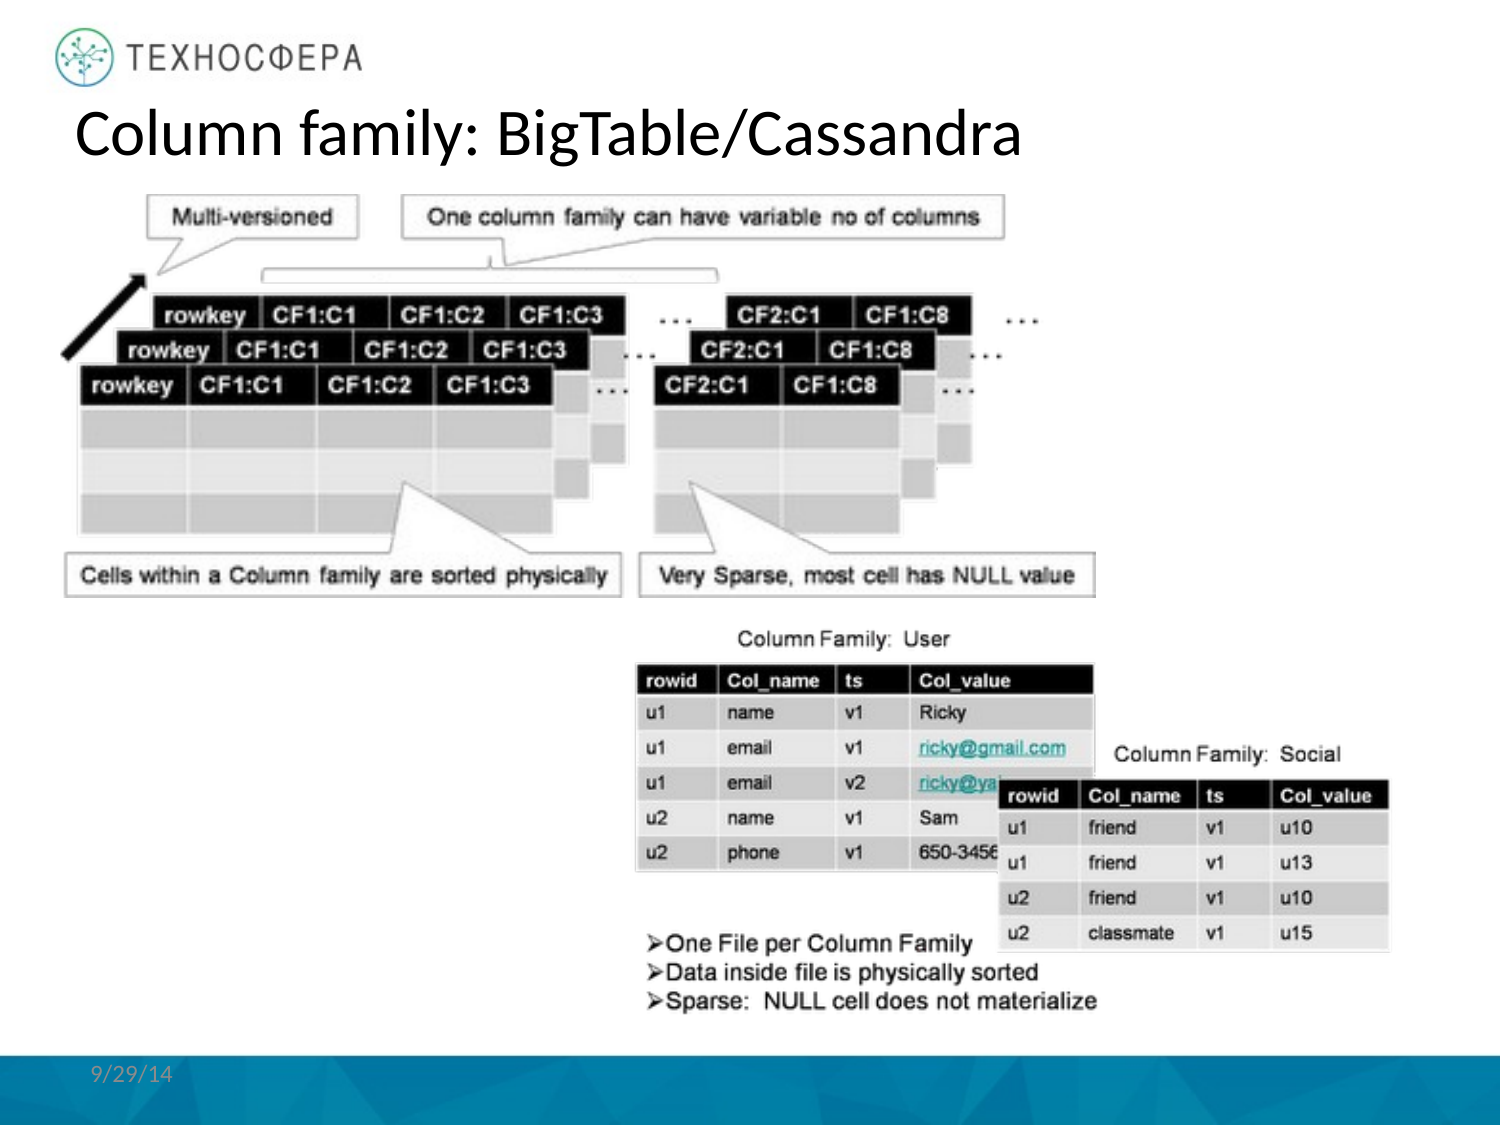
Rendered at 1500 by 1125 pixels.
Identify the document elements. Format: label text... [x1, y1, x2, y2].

title Column family: BigTable/Cassandra [75, 45, 1425, 233]
picture [0, 0, 1500, 1057]
